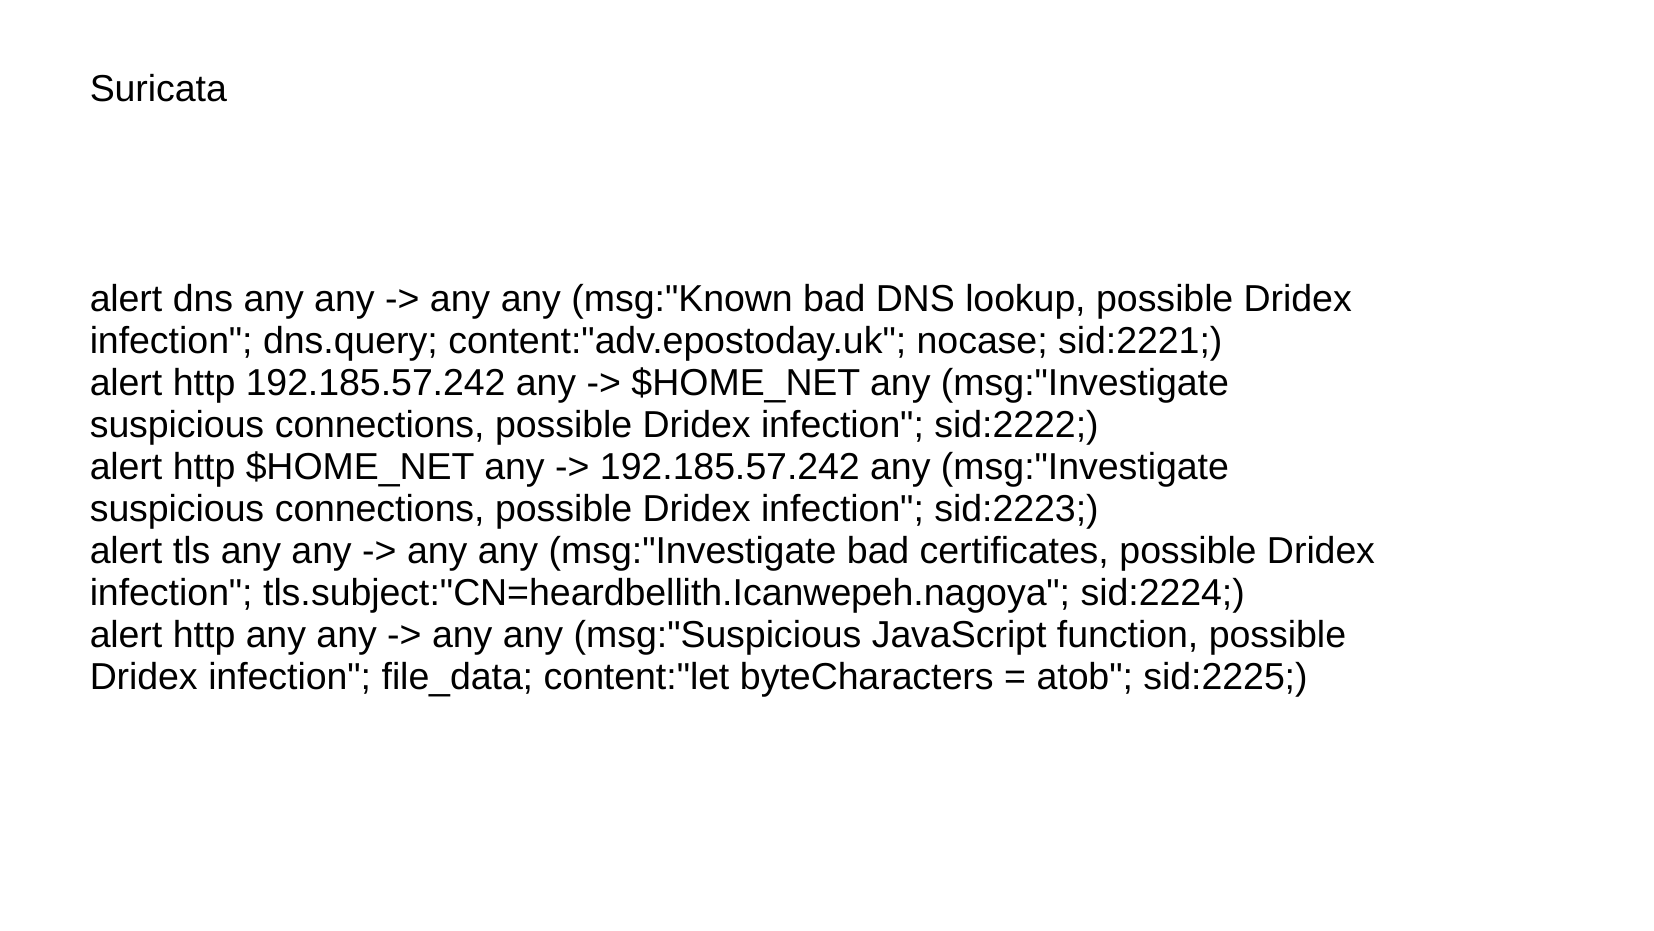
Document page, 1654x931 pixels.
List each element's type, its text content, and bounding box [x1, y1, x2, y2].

text_box Suricata alert dns any any -> any any (msg:"Known bad DNS lookup, possible Dridex infection"; dns.query; content:"adv.epostoday.uk"; nocase; sid:2221;) alert http 192.185.57.242 any -> $HOME_NET any (msg:"Investigate suspicious connections, possible Dridex infection"; sid:2222;) alert http $HOME_NET any -> 192.185.57.242 any (msg:"Investigate suspicious connections, possible Dridex infection"; sid:2223;) alert tls any any -> any any (msg:"Investigate bad certificates, possible Dridex infection"; tls.subject:"CN=heardbellith.Icanwepeh.nagoya"; sid:2224;) alert http any any -> any any (msg:"Suspicious JavaScript function, possible Dridex infection"; file_data; content:"let byteCharacters = atob"; sid:2225;) [75, 60, 1411, 831]
